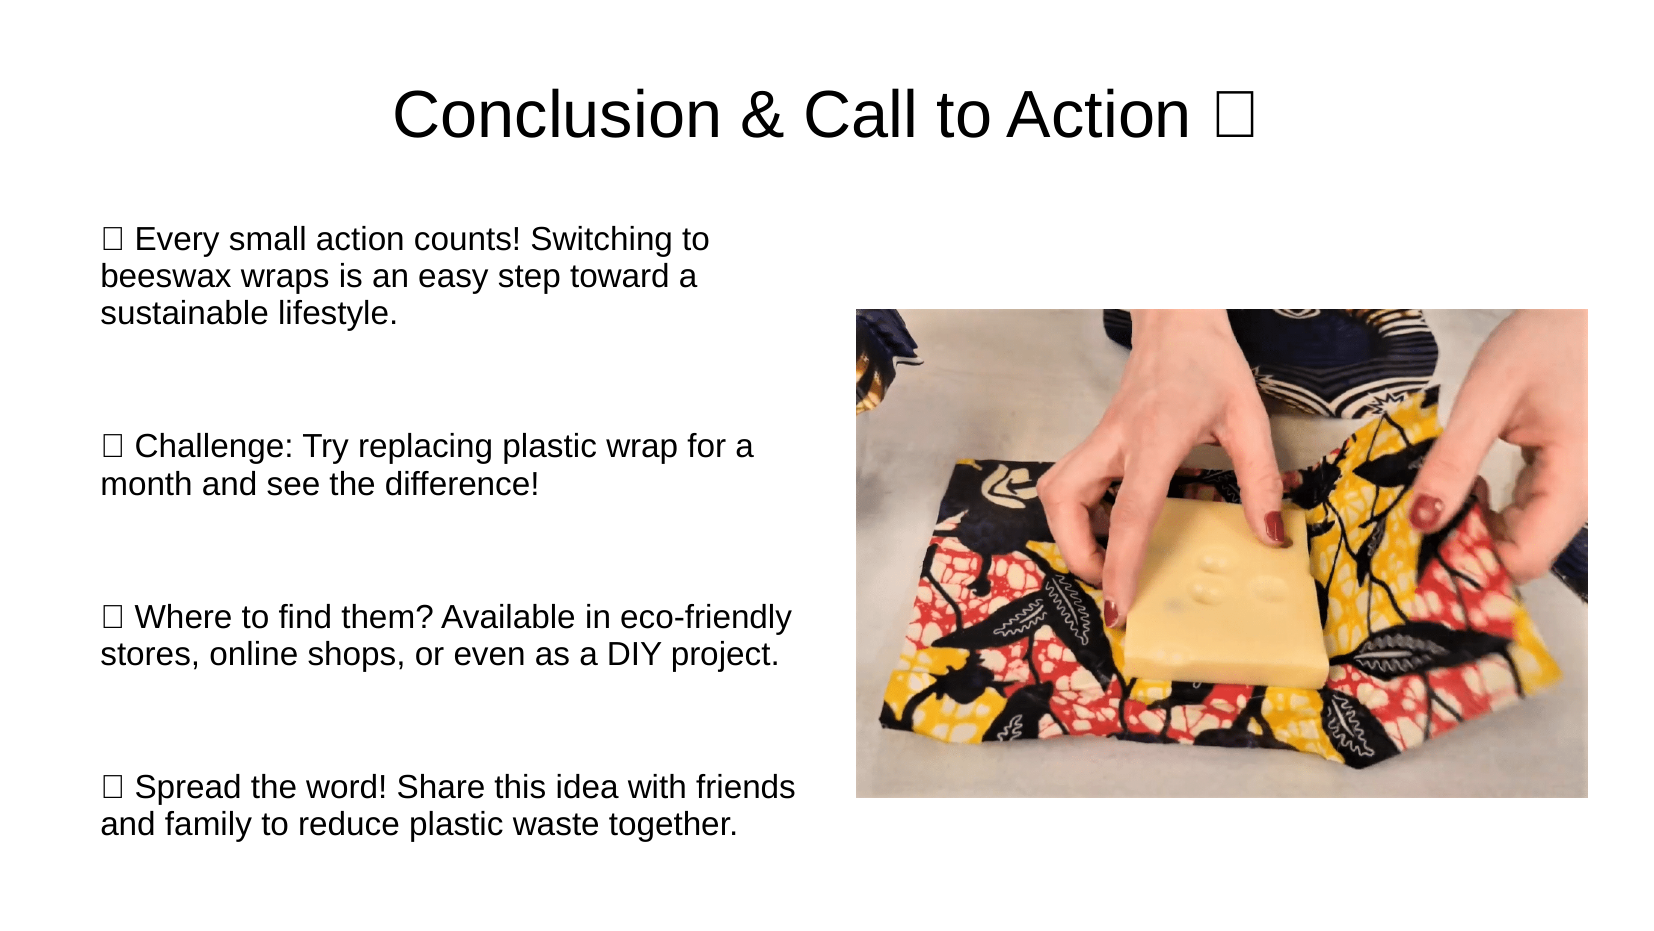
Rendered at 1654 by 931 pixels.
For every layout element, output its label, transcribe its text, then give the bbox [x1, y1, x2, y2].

picture [856, 309, 1588, 798]
list 💡 Every small action counts! Switching to beeswax wraps is an easy step toward a sustainable lifestyle. 📢 Challenge: Try replacing plastic wrap for a month and see the difference! 🛒 Where to find them? Available in eco-friendly stores, online shops, or even as a DIY project. 🤝 Spread the word! Share this idea with friends and family to reduce plastic waste together. [29, 177, 827, 886]
title Conclusion & Call to Action 🚀 [82, 37, 1571, 193]
